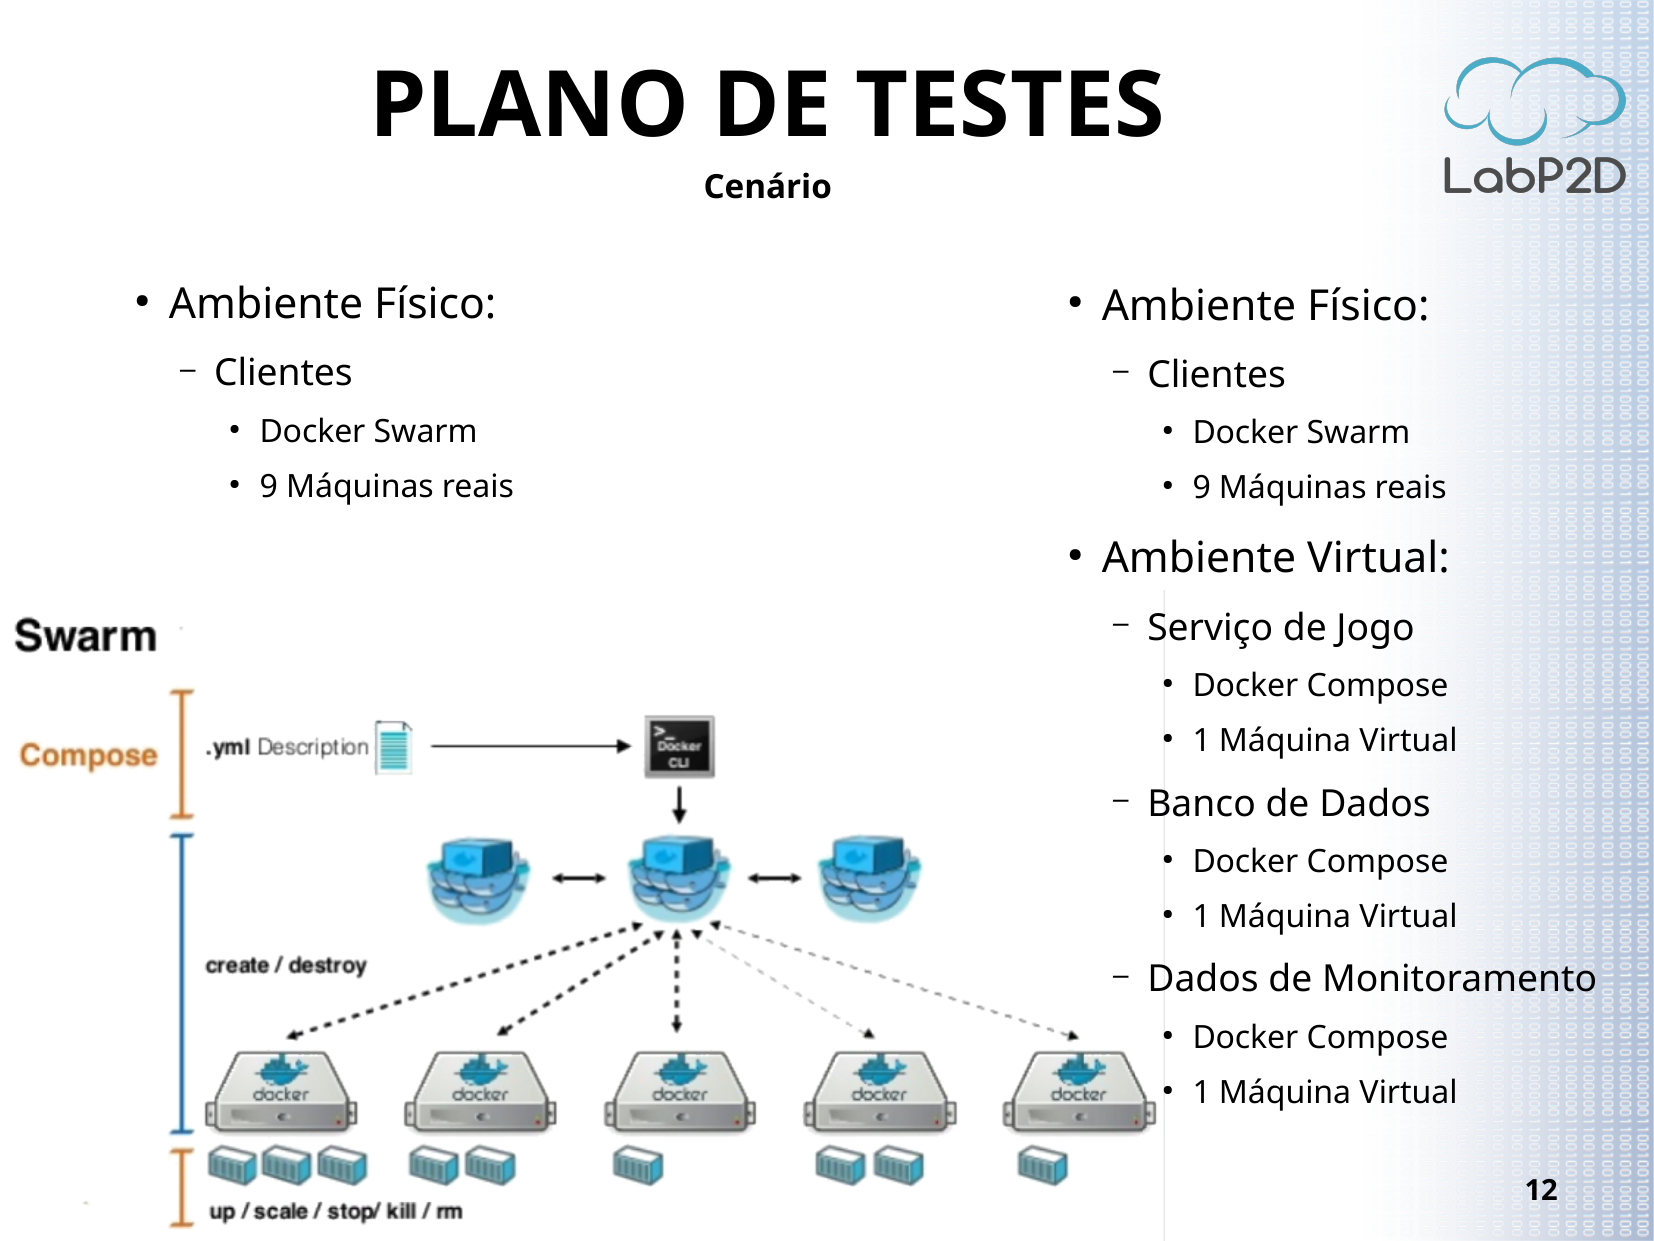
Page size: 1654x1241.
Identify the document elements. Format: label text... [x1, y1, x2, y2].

title PLANO DE TESTES Cenário [82, 19, 1453, 228]
picture [1360, 1116, 1654, 1240]
picture [1360, 1, 1654, 271]
list Ambiente Físico: Clientes Docker Swarm 9 Máquinas reais Ambiente Virtual: Serviço de Jogo Docker Compose 1 Máquina Virtual Banco de Dados Docker Compose 1 Máquina Virtual Dados de Monitoramento Docker Compose 1 Máquina Virtual [1056, 271, 1654, 1116]
picture [0, 590, 1165, 1241]
list Ambiente Físico: Clientes Docker Swarm 9 Máquinas reais [123, 271, 721, 508]
